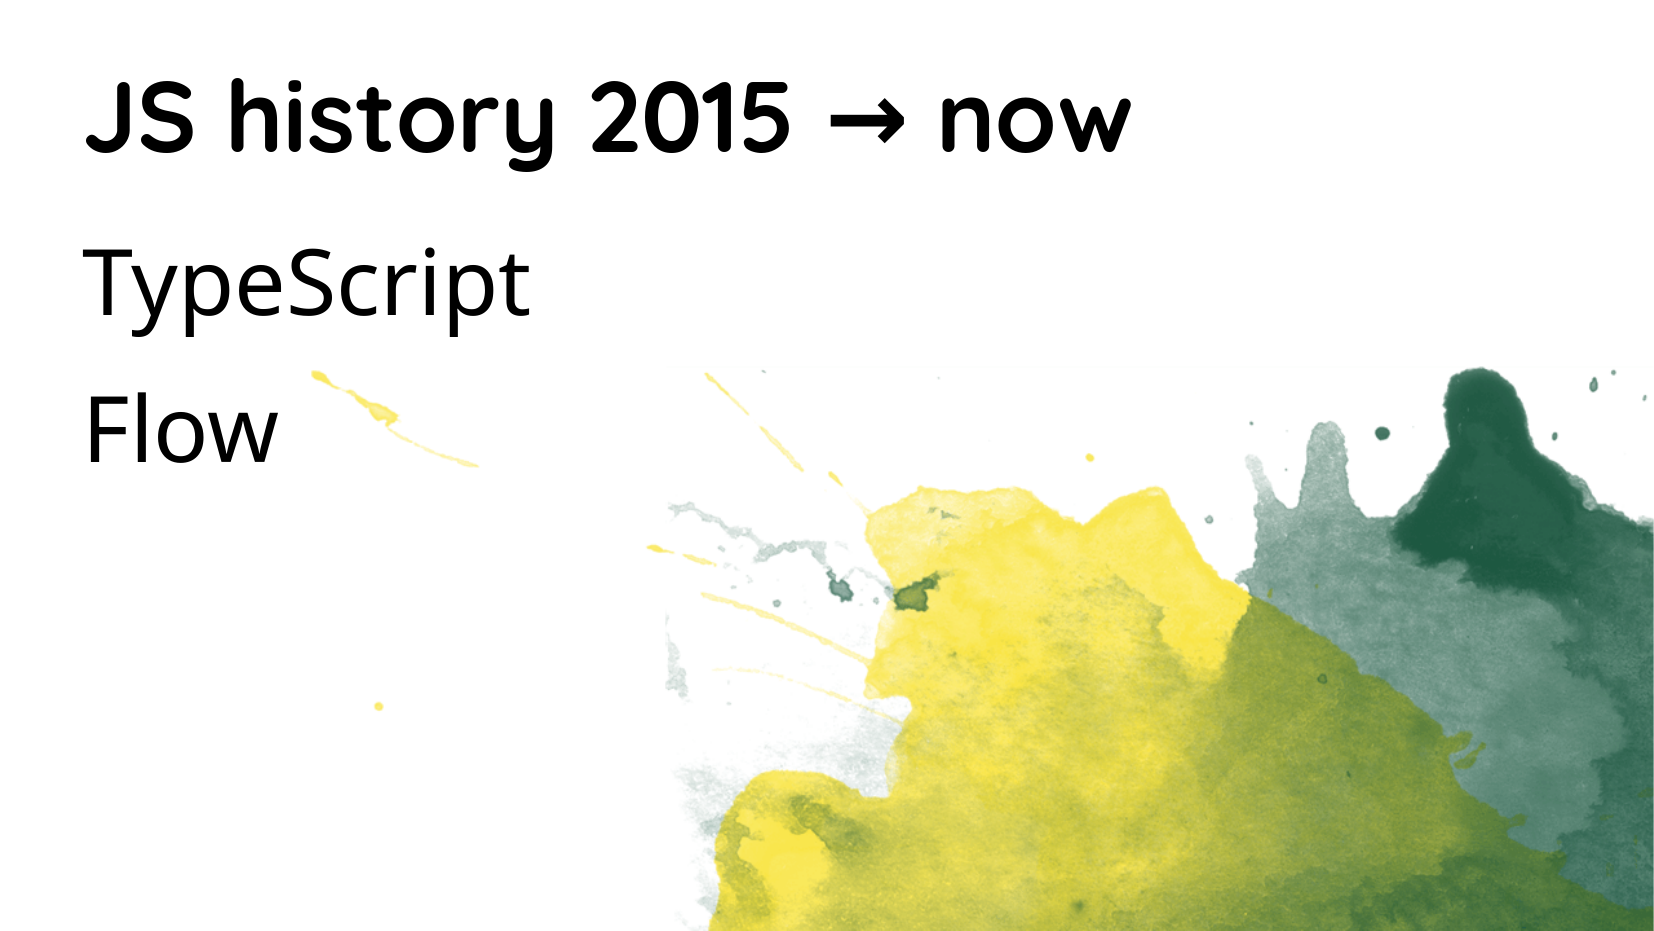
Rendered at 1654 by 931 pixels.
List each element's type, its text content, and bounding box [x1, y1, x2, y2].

title JS history 2015 → now [82, 37, 1571, 193]
list TypeScript Flow [82, 217, 1571, 875]
picture [0, 0, 1654, 931]
